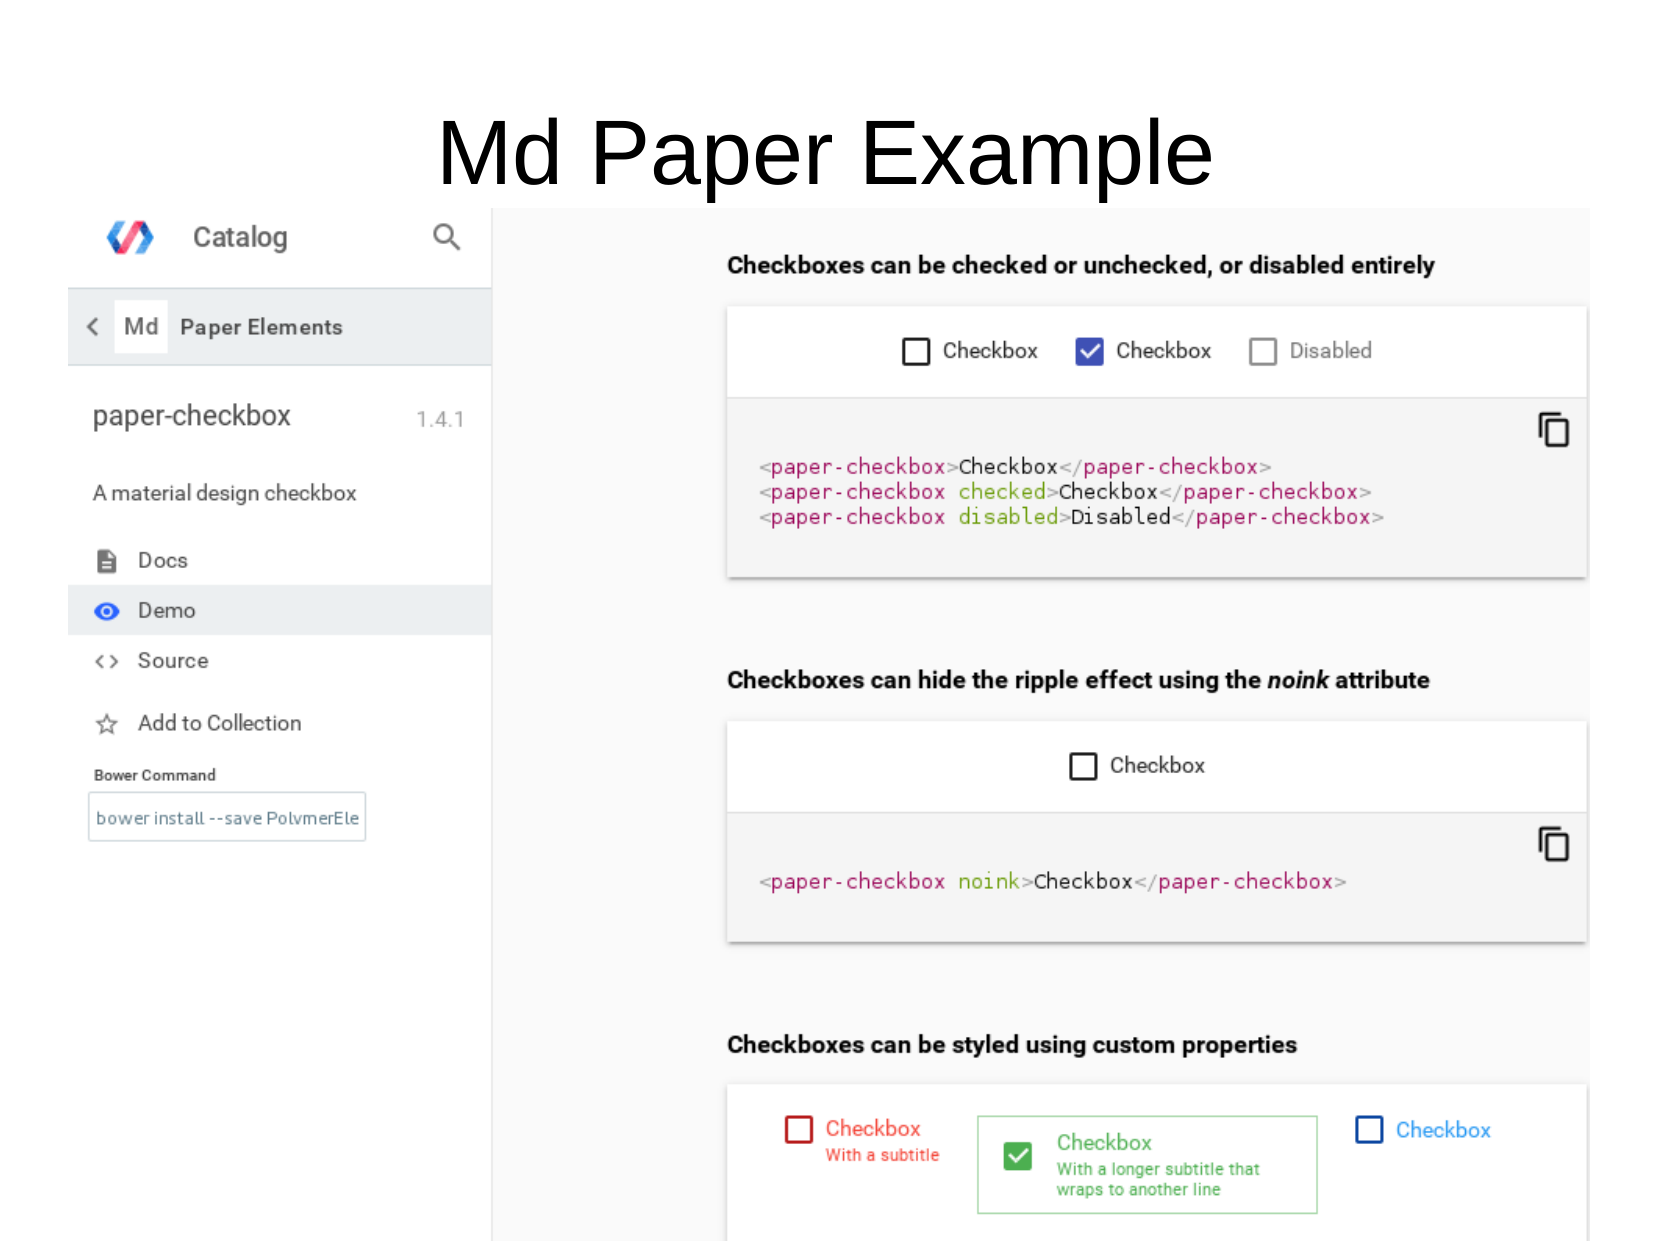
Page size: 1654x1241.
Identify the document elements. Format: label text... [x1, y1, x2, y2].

title Md Paper Example [82, 49, 1571, 208]
picture [68, 208, 1591, 1241]
